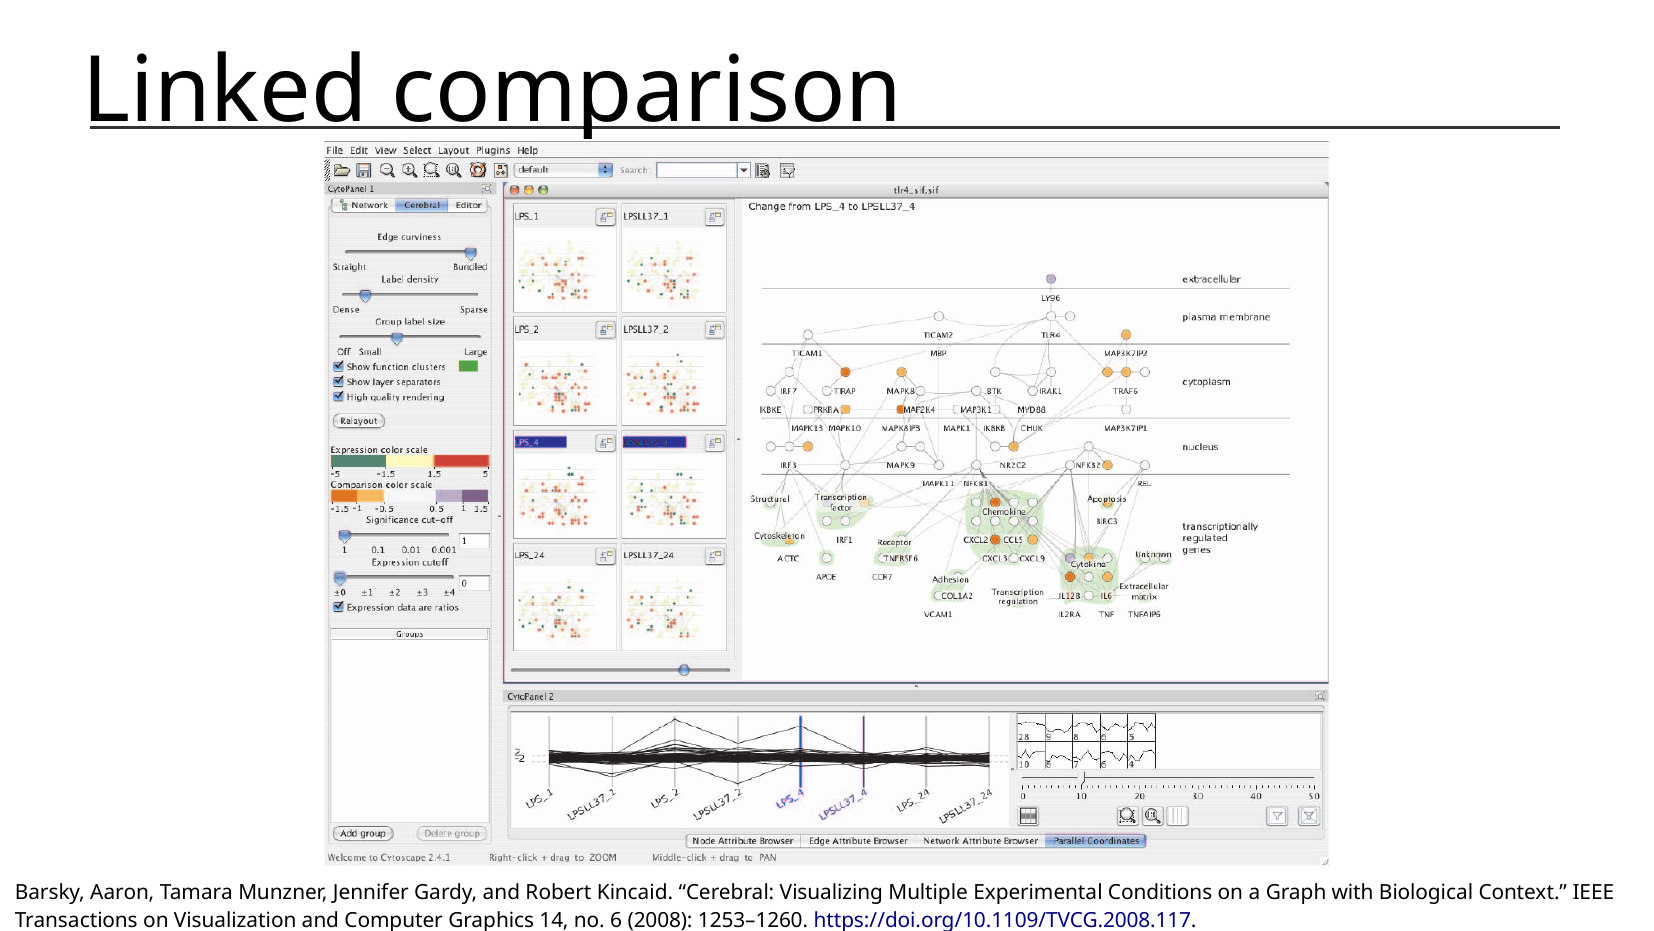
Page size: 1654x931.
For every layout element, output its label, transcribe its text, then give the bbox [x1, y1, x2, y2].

text_box Barsky, Aaron, Tamara Munzner, Jennifer Gardy, and Robert Kincaid. “Cerebral: Visualizing Multiple Experimental Conditions on a Graph with Biological Context.” IEEE Transactions on Visualization and Computer Graphics 14, no. 6 (2008): 1253–1260. https://doi.org/10.1109/TVCG.2008.117. [0, 870, 1648, 931]
picture [322, 139, 1333, 871]
title Linked comparison [82, 32, 1571, 140]
